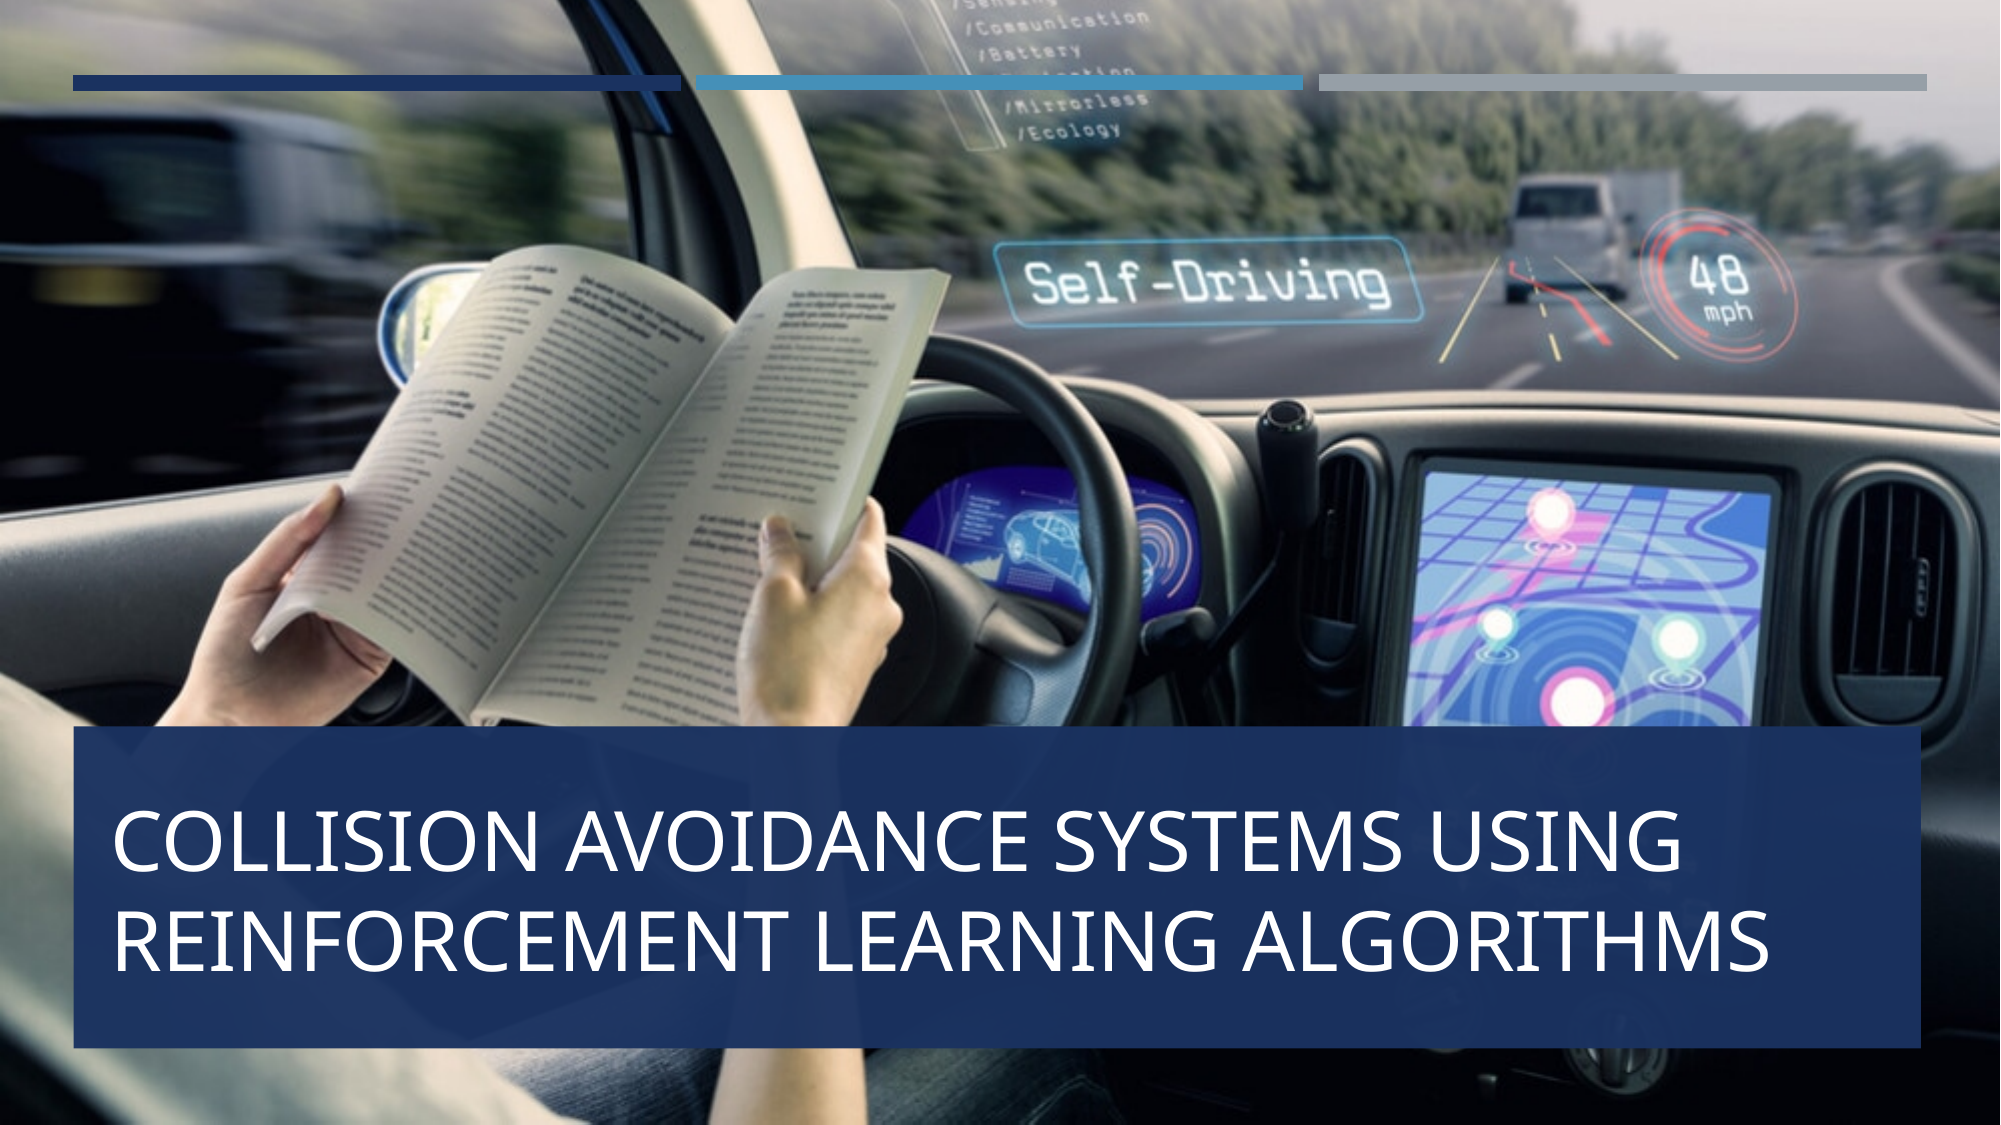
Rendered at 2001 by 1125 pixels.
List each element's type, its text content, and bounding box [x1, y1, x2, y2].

picture [0, 0, 2000, 1125]
text_box [696, 75, 1303, 90]
title Collision Avoidance Systems Using Reinforcement Learning Algorithms [95, 781, 1899, 994]
text_box [1319, 74, 1927, 91]
text_box [73, 75, 681, 91]
text_box [74, 726, 1921, 1048]
